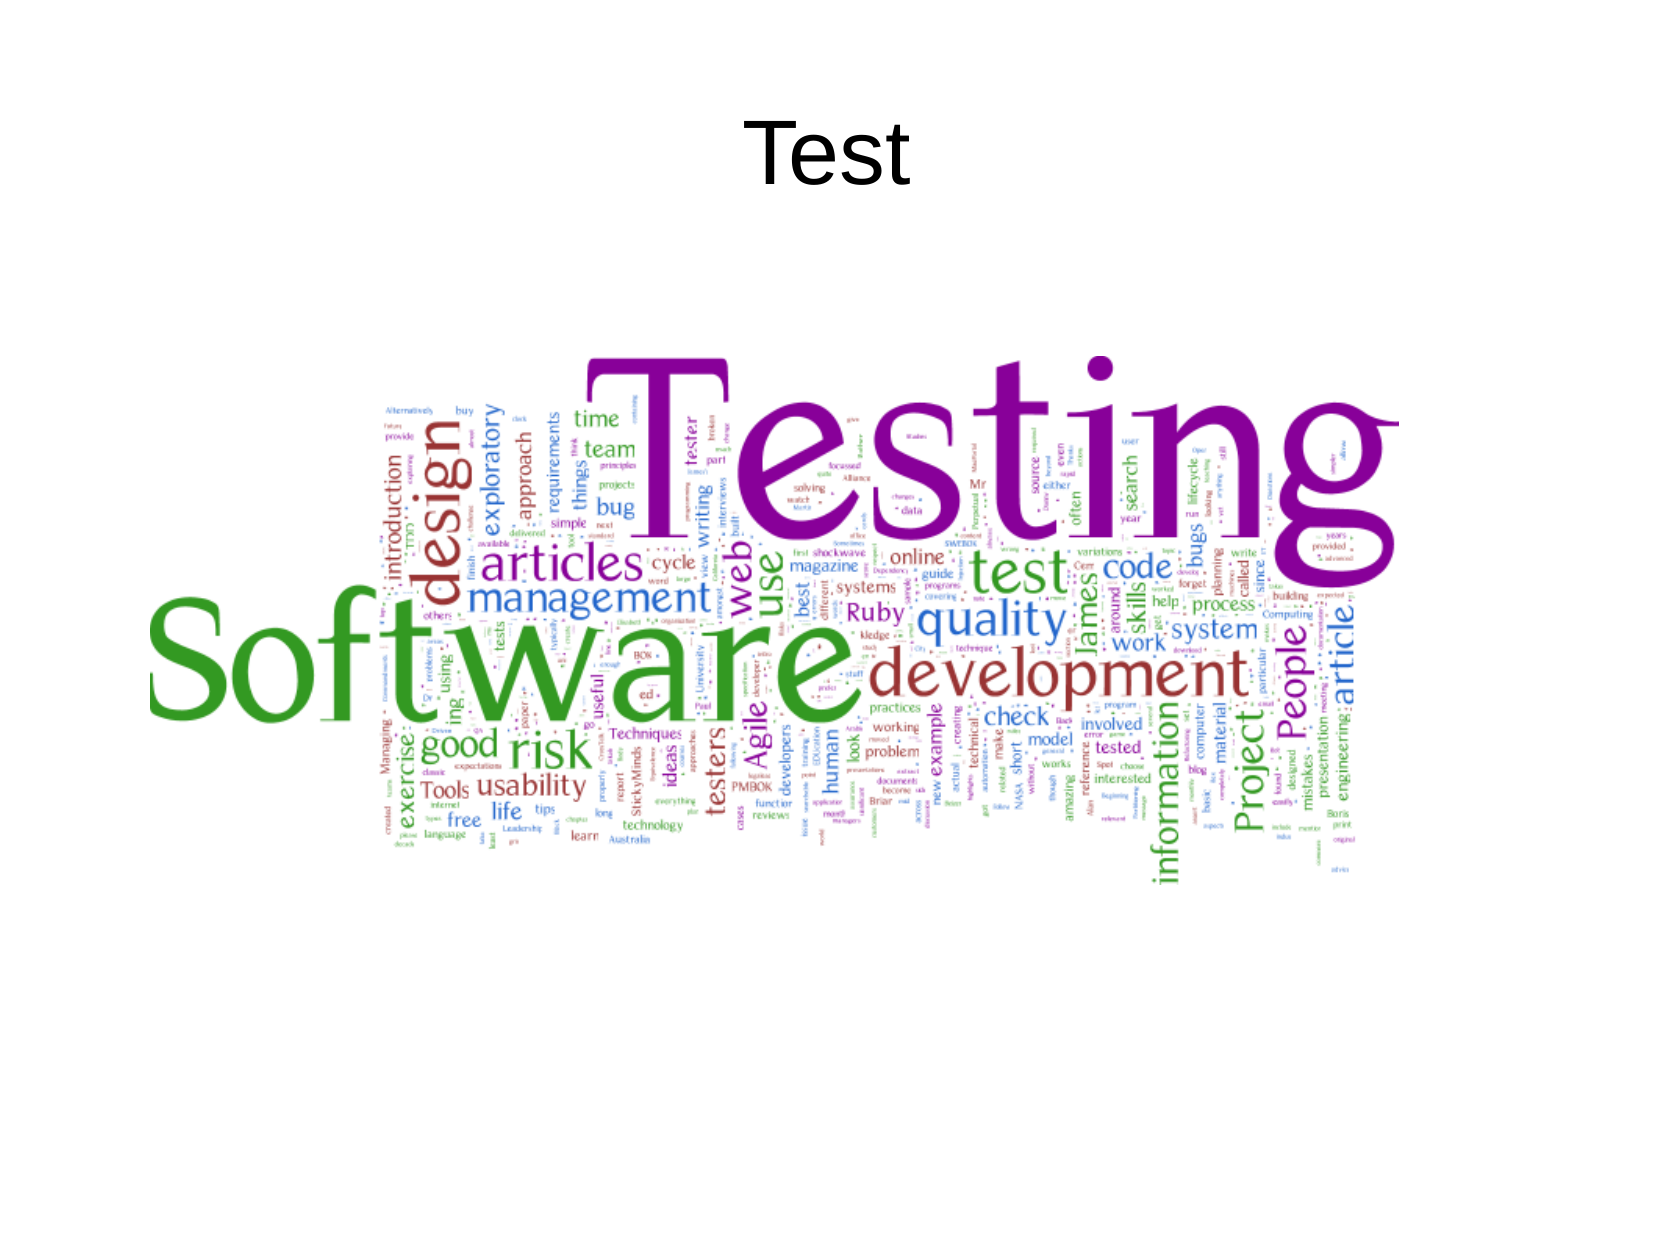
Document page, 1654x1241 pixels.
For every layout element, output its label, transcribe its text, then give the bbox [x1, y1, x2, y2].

title Test [82, 49, 1571, 257]
picture [150, 356, 1399, 886]
